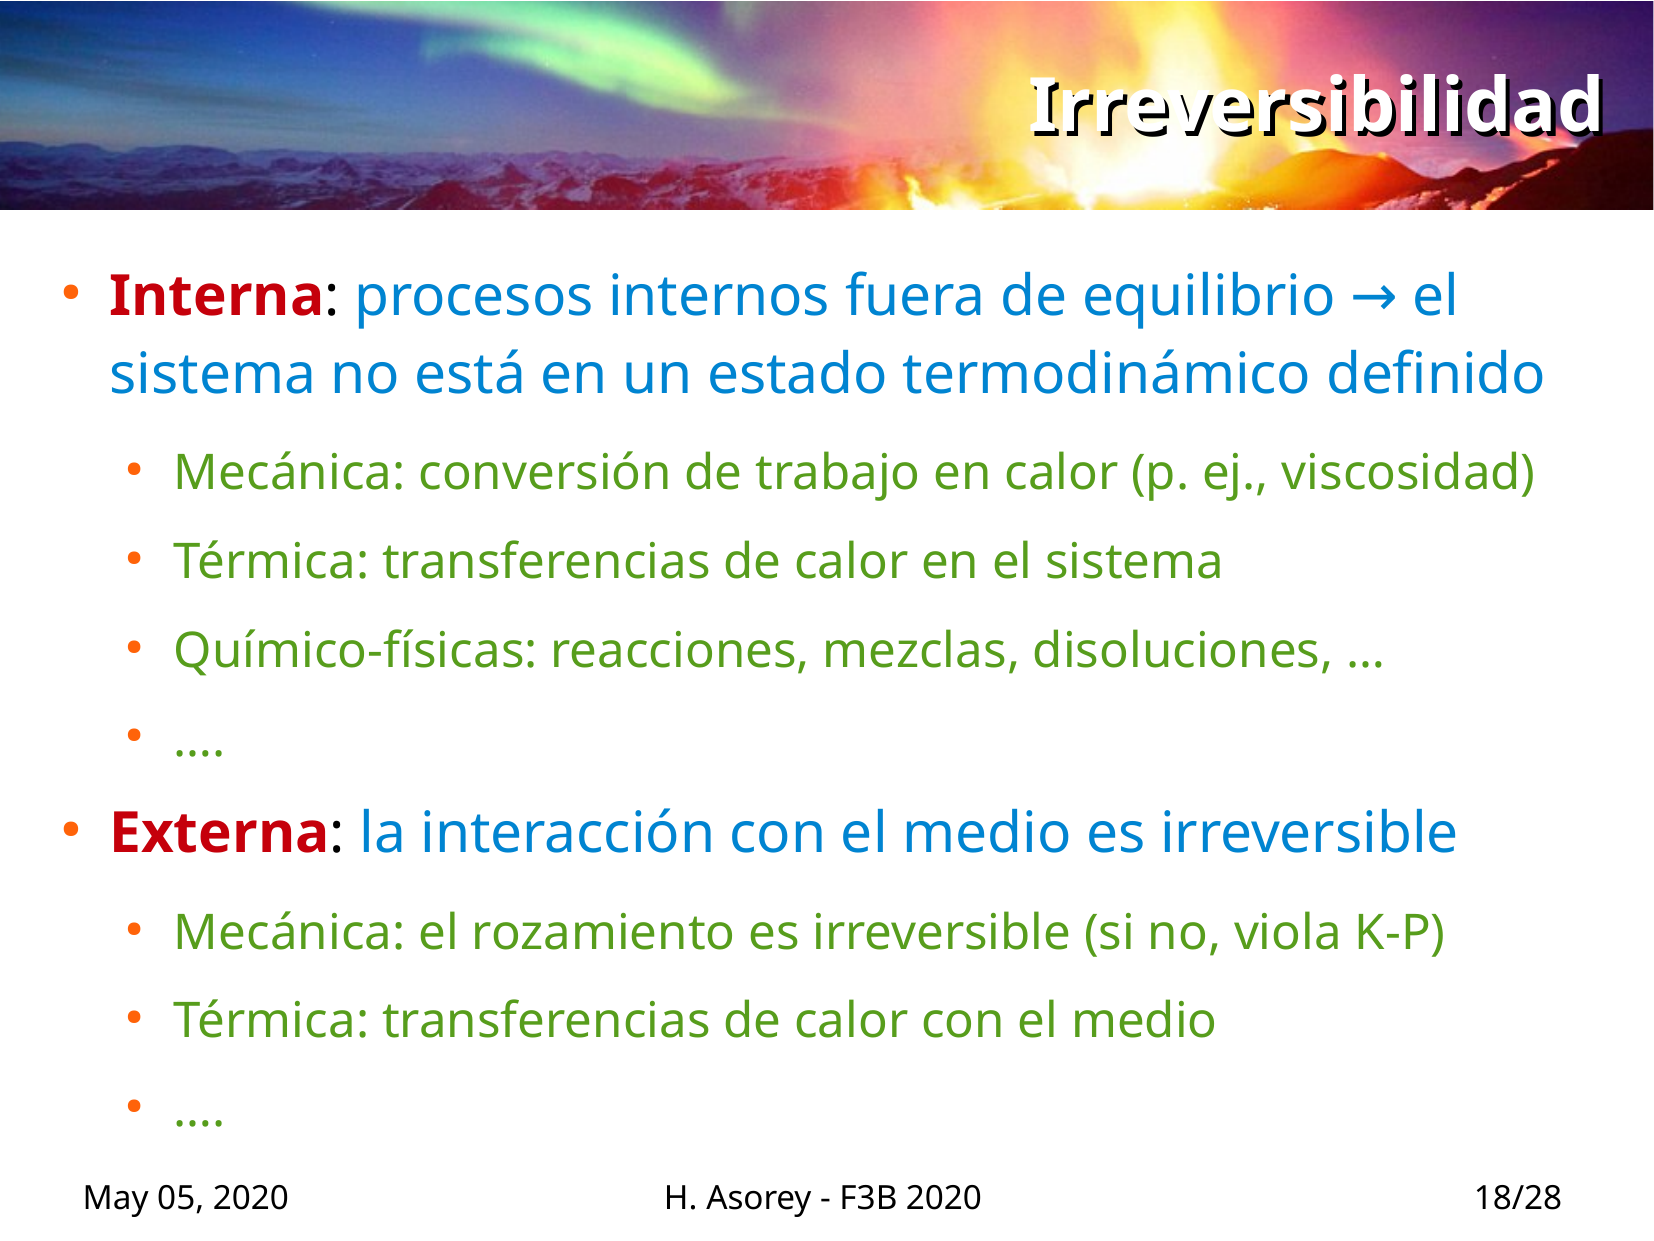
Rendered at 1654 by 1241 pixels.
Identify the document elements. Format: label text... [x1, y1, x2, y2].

list Interna: procesos internos fuera de equilibrio → el sistema no está en un estado termodinámico definido Mecánica: conversión de trabajo en calor (p. ej., viscosidad) Térmica: transferencias de calor en el sistema Químico-físicas: reacciones, mezclas, disoluciones, … …. Externa: la interacción con el medio es irreversible Mecánica: el rozamiento es irreversible (si no, viola K-P) Térmica: transferencias de calor con el medio …. [45, 255, 1606, 1156]
title Irreversibilidad [45, 15, 1606, 191]
picture [0, 1, 1654, 210]
